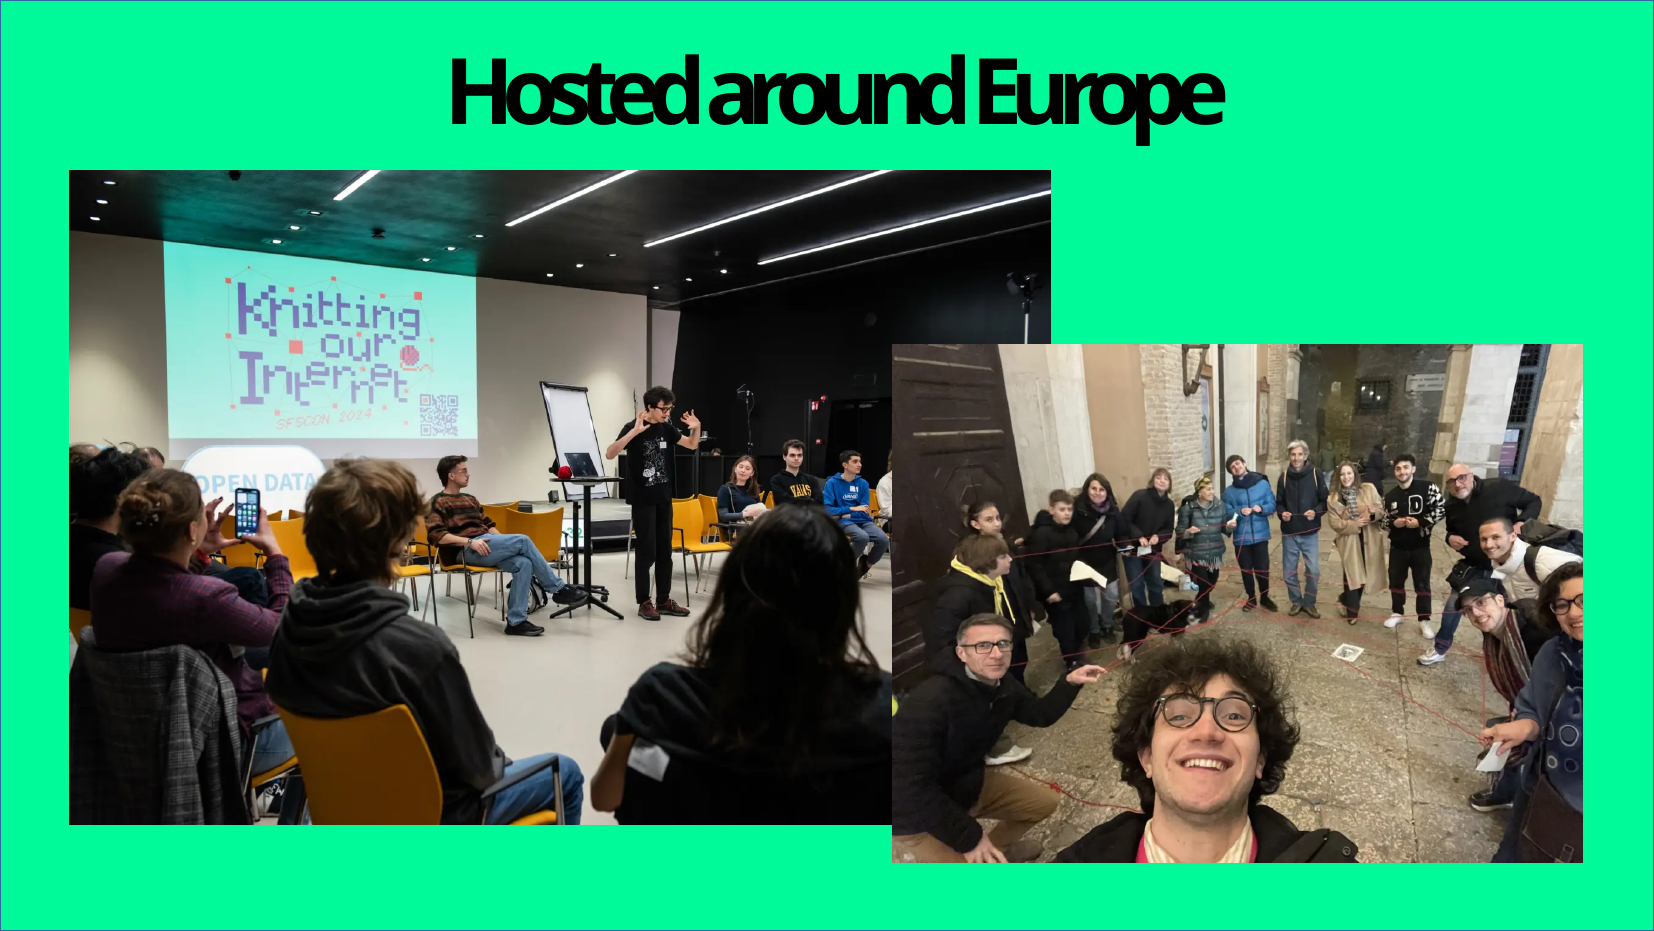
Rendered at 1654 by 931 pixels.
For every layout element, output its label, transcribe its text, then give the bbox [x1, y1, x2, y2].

text_box [0, 0, 1654, 931]
picture [69, 170, 1583, 863]
title Hosted around Europe [92, 11, 1581, 167]
